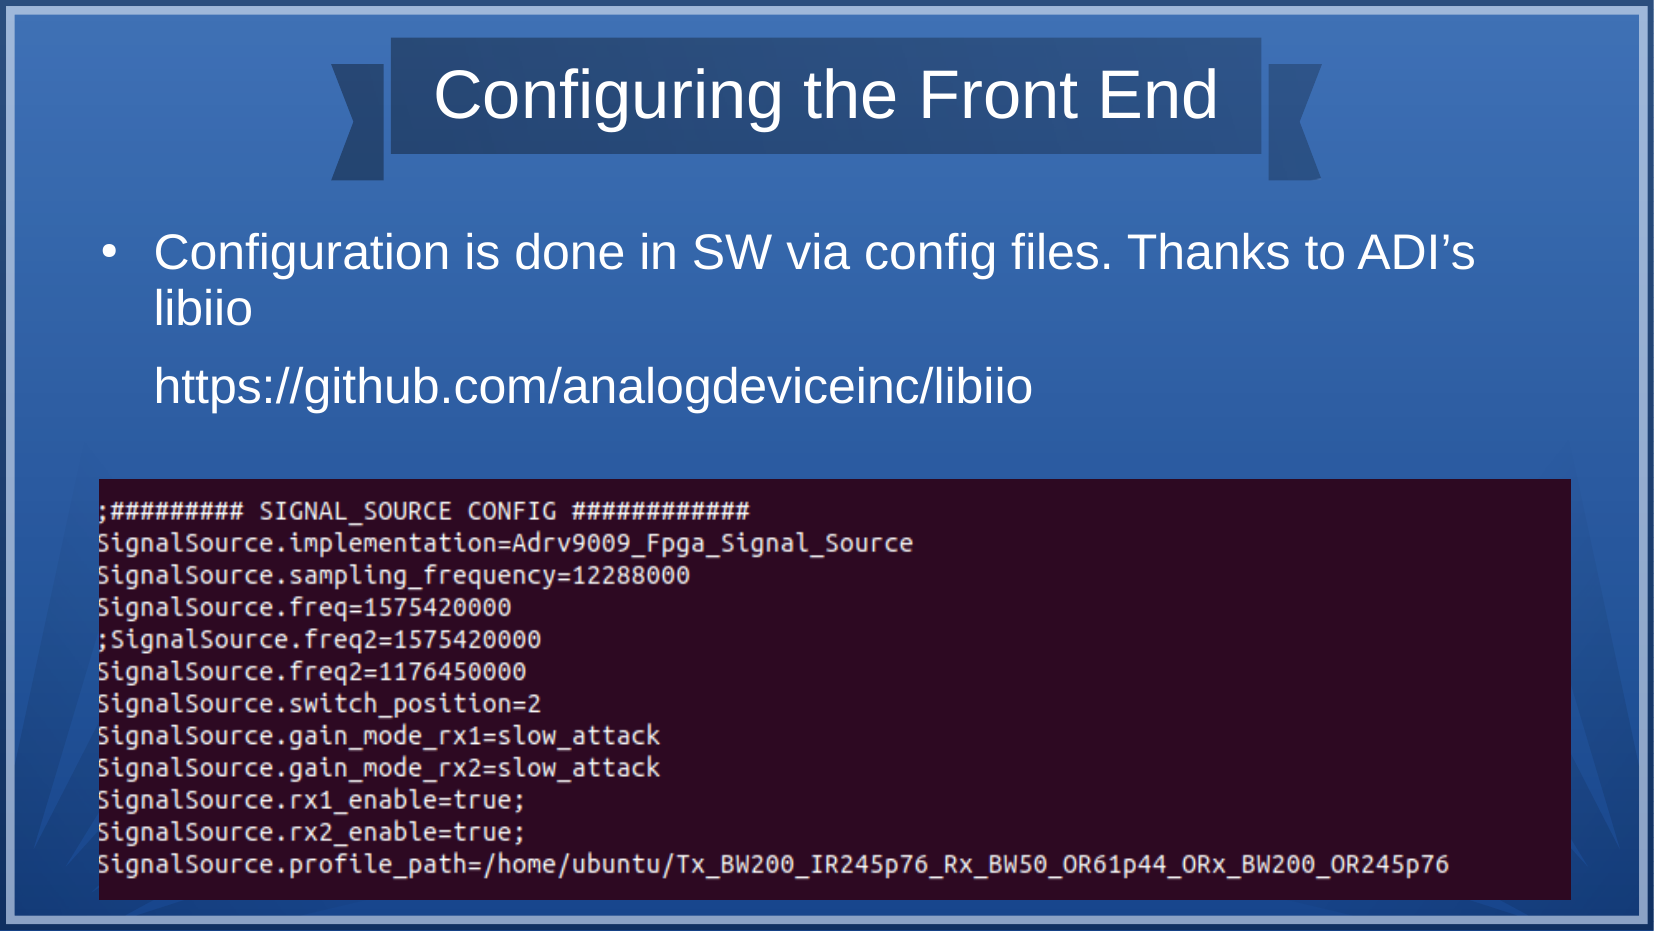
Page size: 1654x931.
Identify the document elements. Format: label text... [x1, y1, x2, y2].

title Configuring the Front End [389, 35, 1264, 154]
picture [99, 479, 1571, 901]
list Configuration is done in SW via config files. Thanks to ADI’s libiio https://github.com/analogdeviceinc/libiio [82, 224, 1571, 848]
